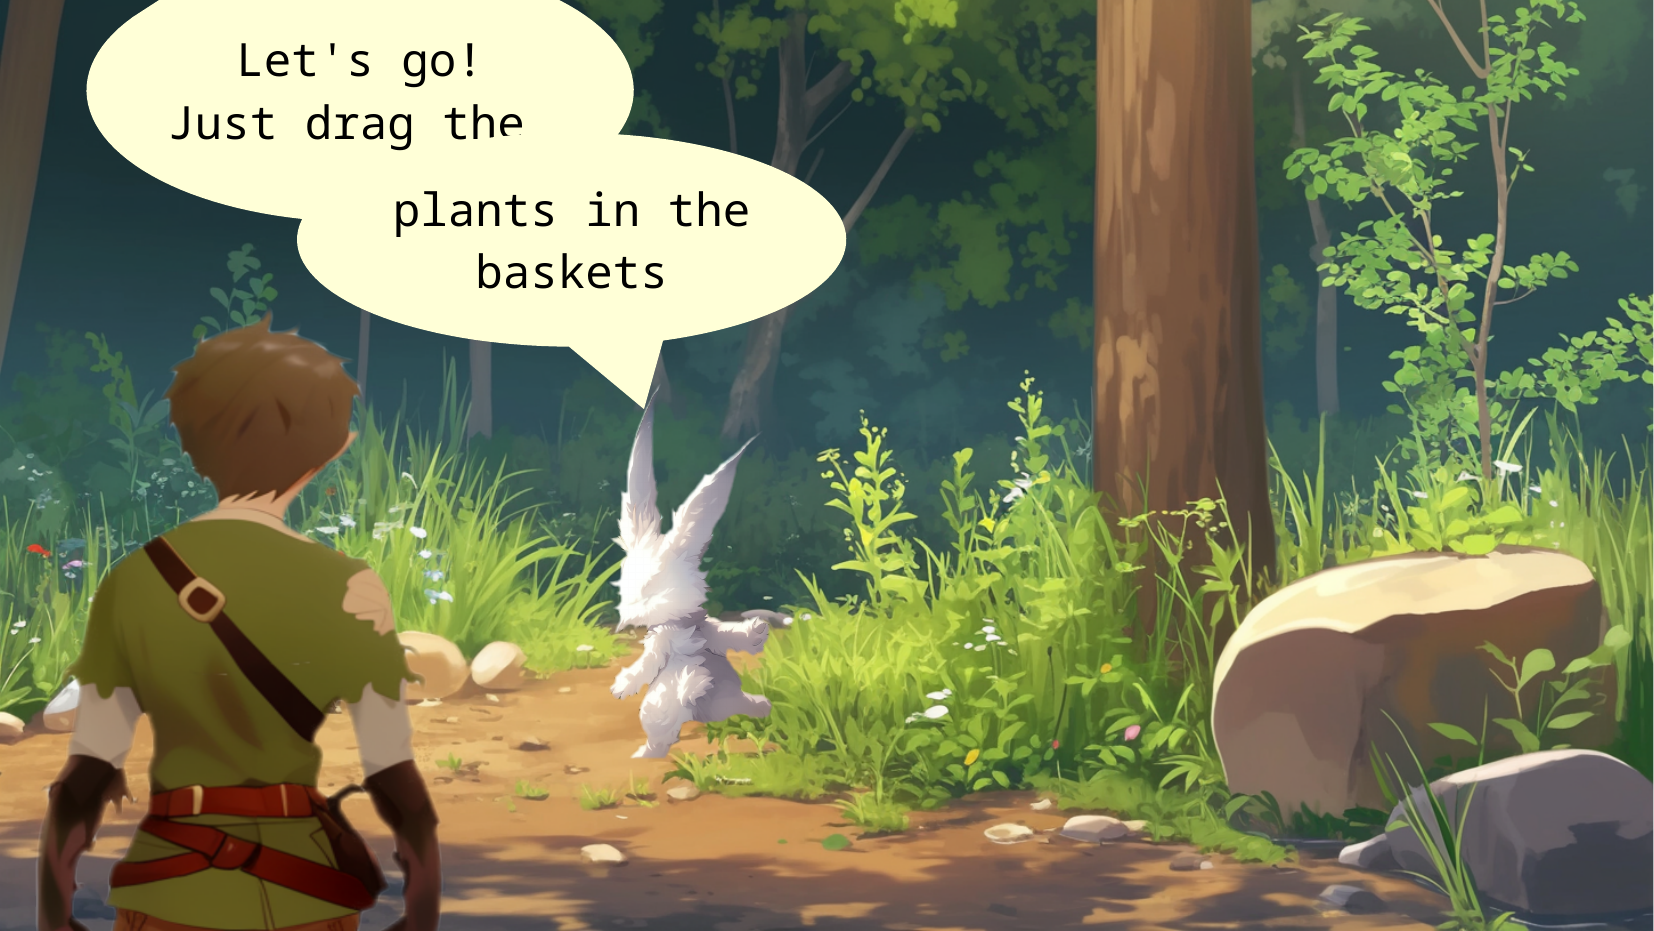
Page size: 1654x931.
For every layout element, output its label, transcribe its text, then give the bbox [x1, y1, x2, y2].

text_box Let's go! Just drag the [86, 0, 634, 219]
picture [0, 0, 1654, 931]
text_box plants in the baskets [297, 132, 847, 410]
